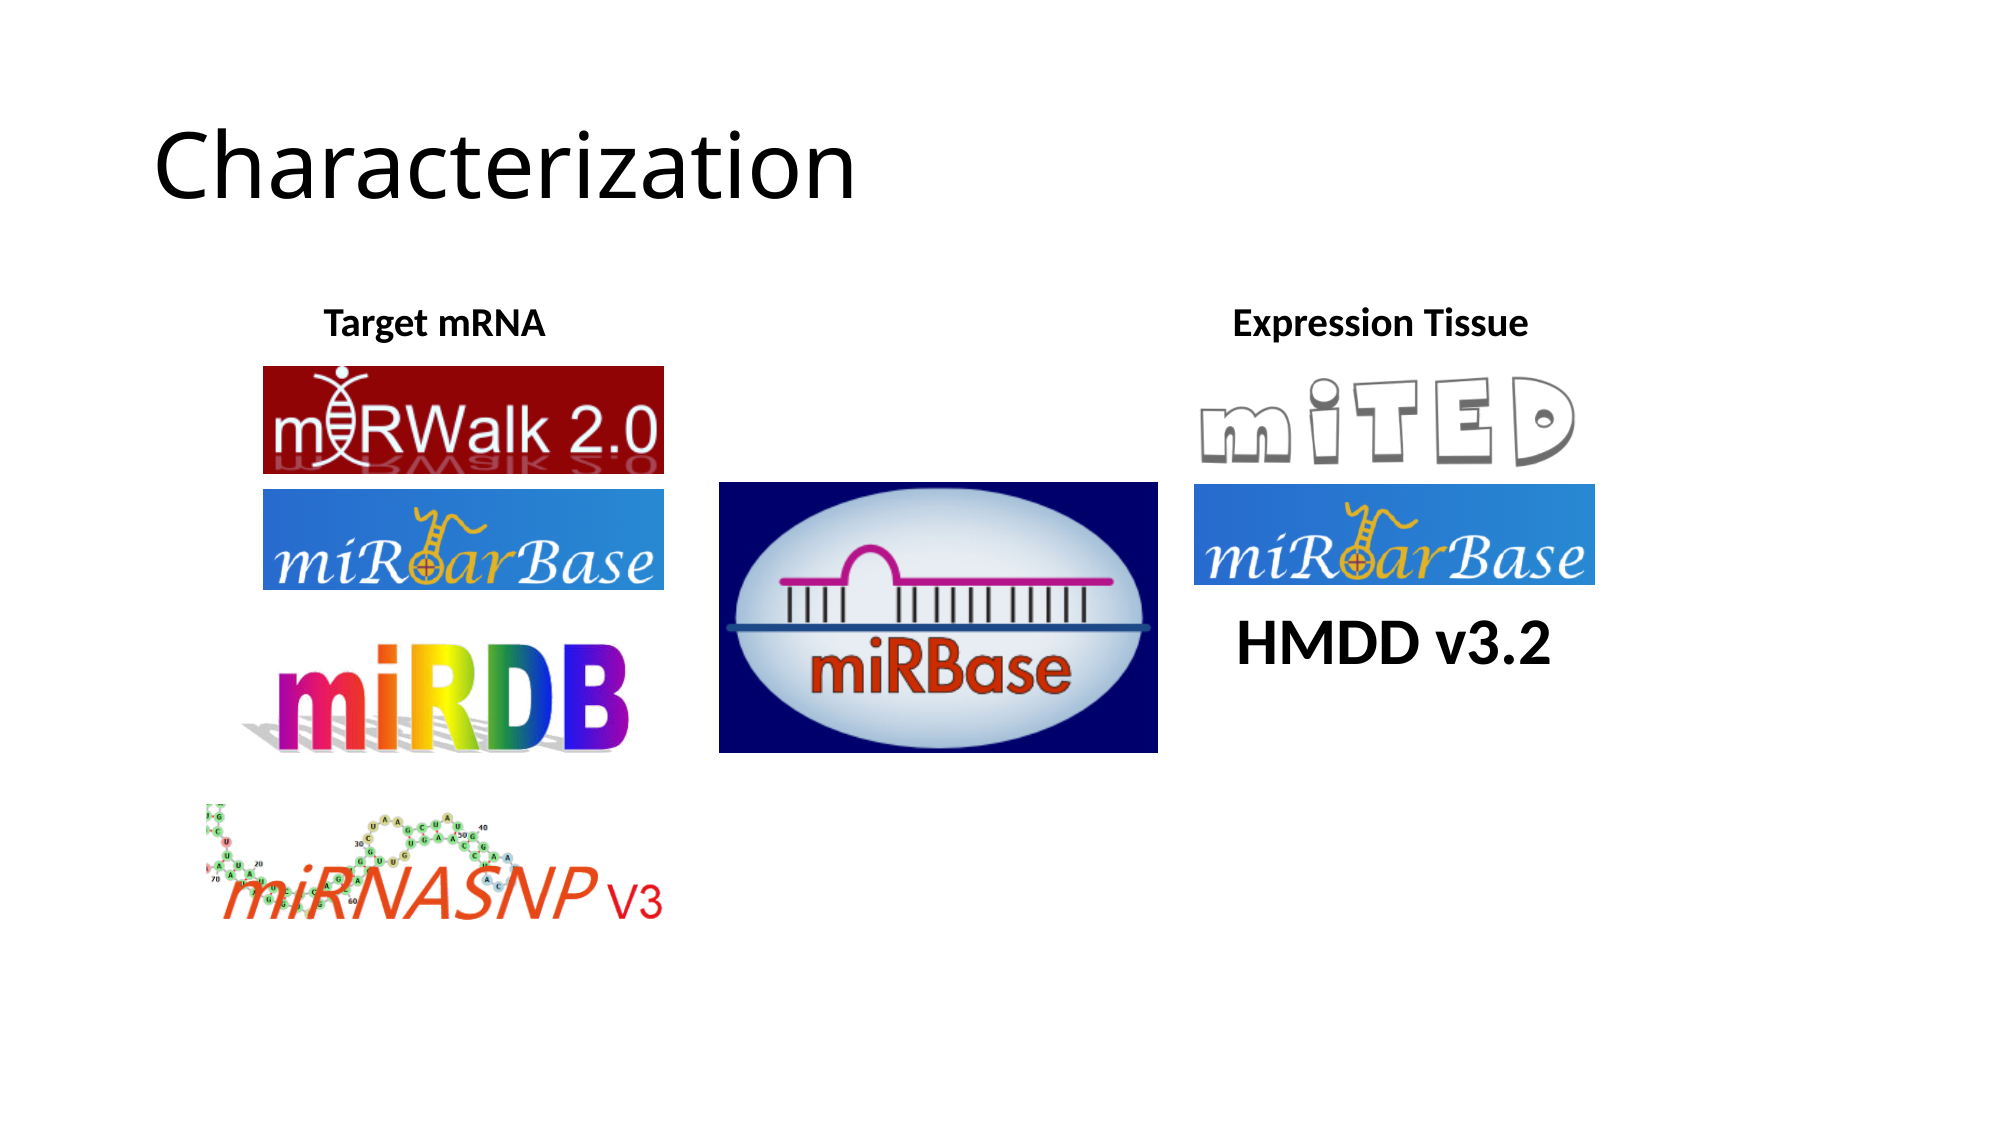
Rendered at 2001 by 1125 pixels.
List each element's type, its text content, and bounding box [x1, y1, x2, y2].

picture [240, 643, 630, 753]
text_box Target mRNA [21, 293, 849, 353]
picture [206, 804, 664, 947]
text_box Characterization [137, 59, 1863, 278]
picture [263, 366, 664, 474]
text_box Expression Tissue [967, 293, 1795, 353]
picture [1180, 362, 1595, 585]
picture [263, 489, 664, 590]
picture [719, 482, 1158, 753]
text_box HMDD v3.2 [1221, 590, 1568, 685]
